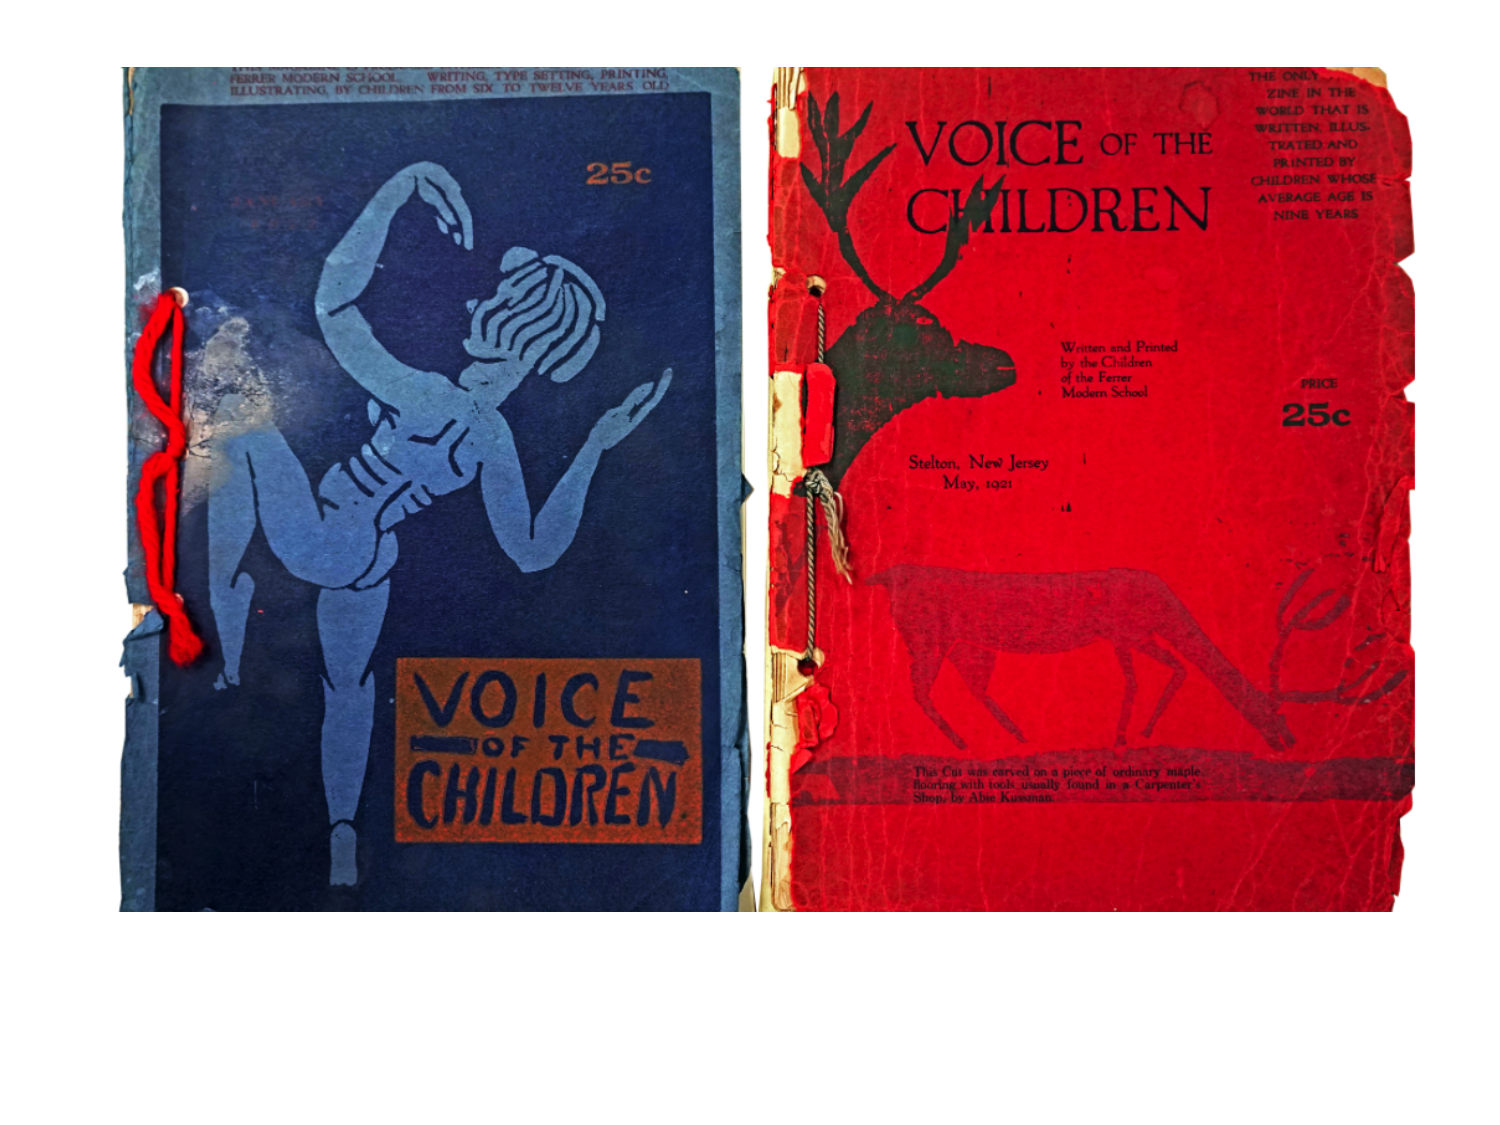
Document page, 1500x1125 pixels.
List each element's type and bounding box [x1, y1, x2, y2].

picture [60, 67, 1500, 912]
